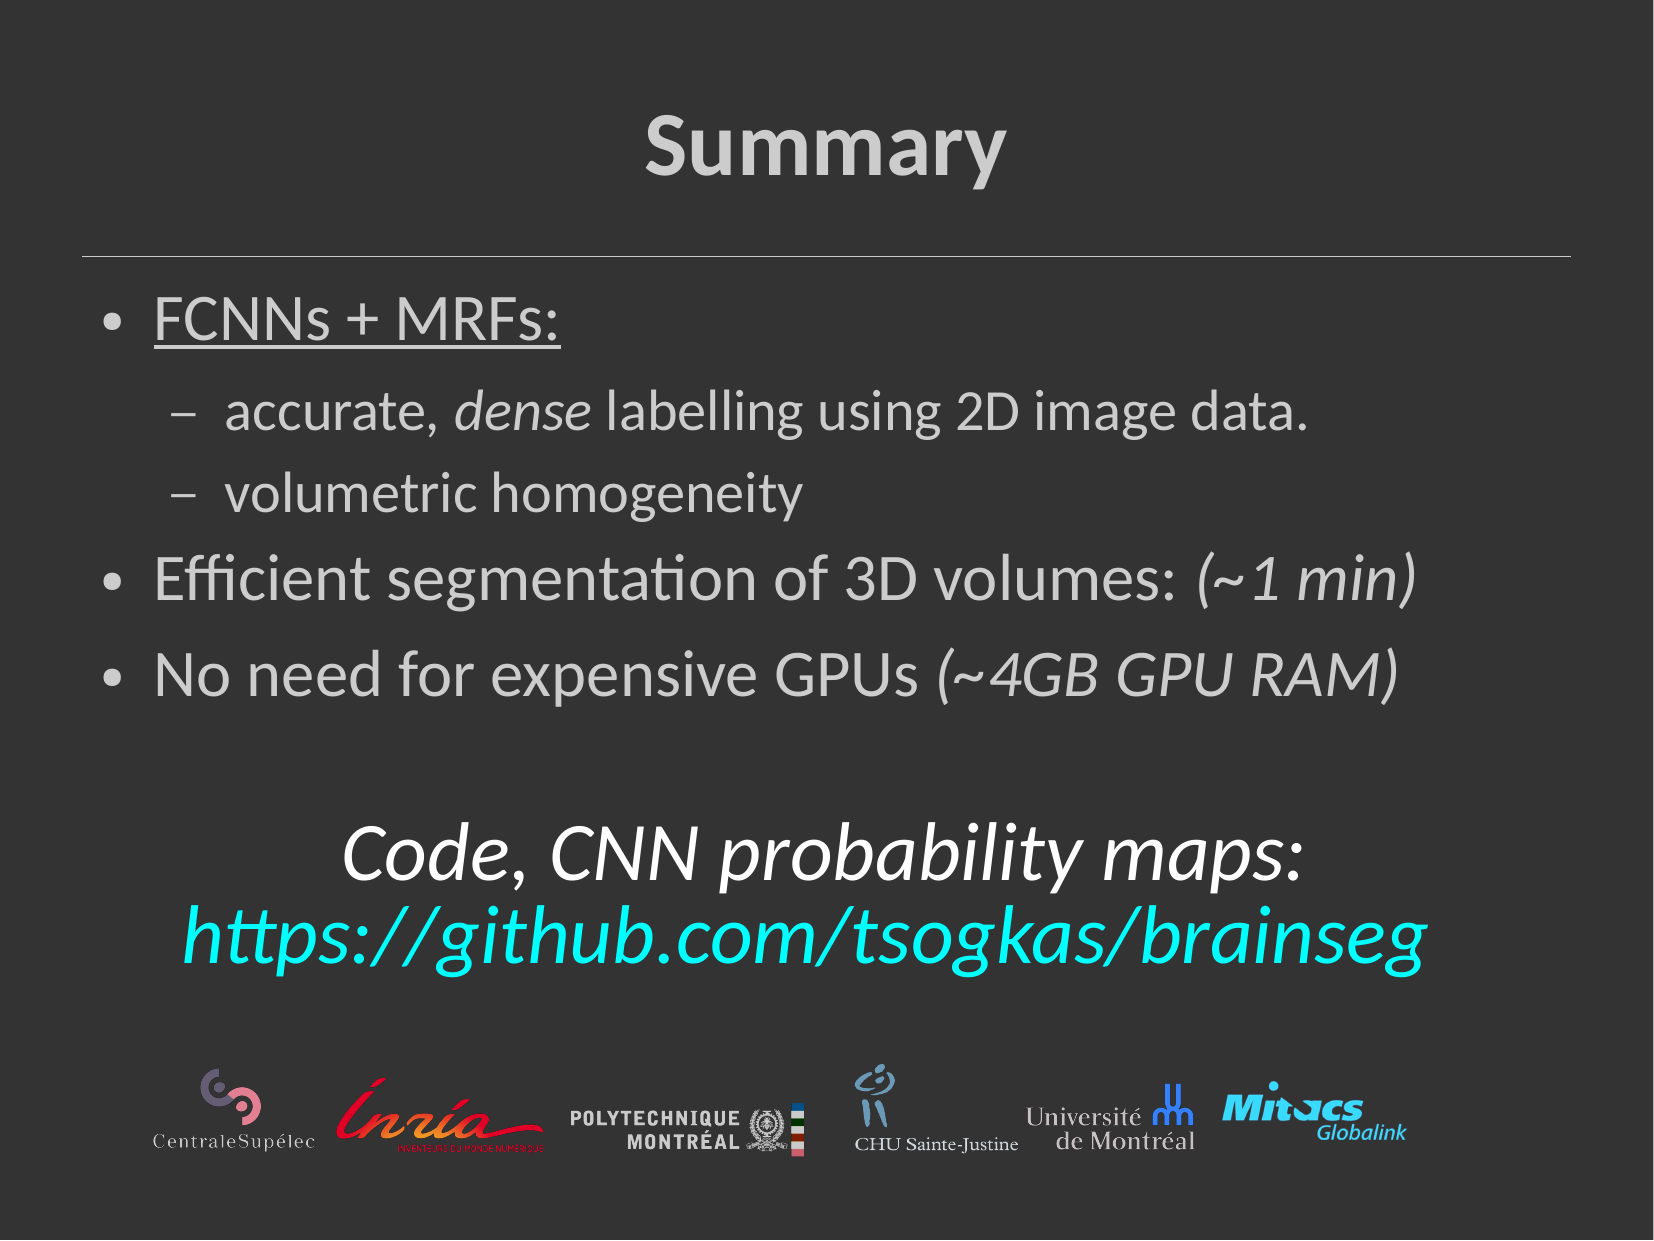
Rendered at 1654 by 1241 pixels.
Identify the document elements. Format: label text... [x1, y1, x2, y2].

picture [834, 1050, 1456, 1190]
text_box Code, CNN probability maps:https://github.com/tsogkas/brainseg [90, 811, 1561, 1027]
picture [137, 1048, 831, 1189]
list FCNNs + MRFs: accurate, dense labelling using 2D image data. volumetric homogeneity Efficient segmentation of 3D volumes: (~1 min) No need for expensive GPUs (~4GB GPU RAM) [82, 290, 1571, 811]
title Summary [82, 49, 1571, 257]
